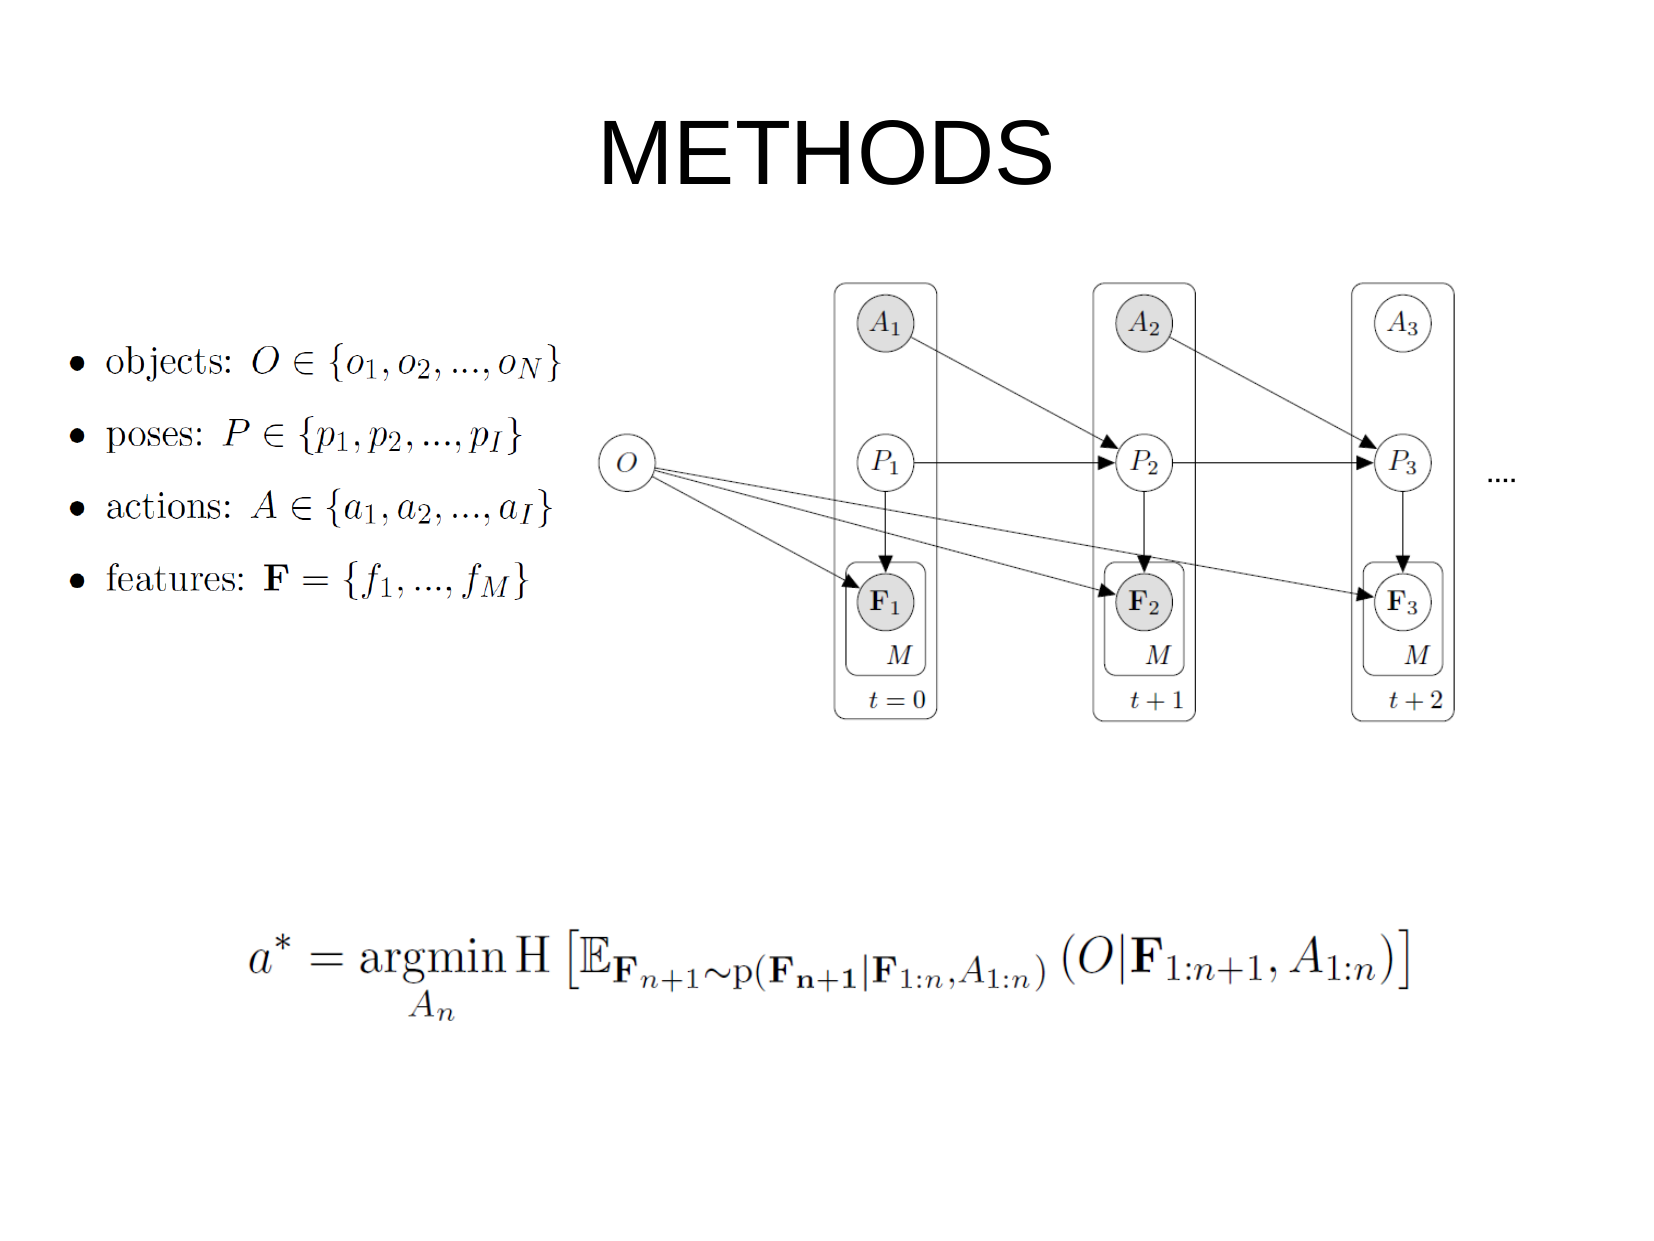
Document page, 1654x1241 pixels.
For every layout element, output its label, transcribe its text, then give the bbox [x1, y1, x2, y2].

picture [30, 256, 1636, 738]
title METHODS [82, 49, 1571, 257]
picture [225, 895, 1445, 1081]
